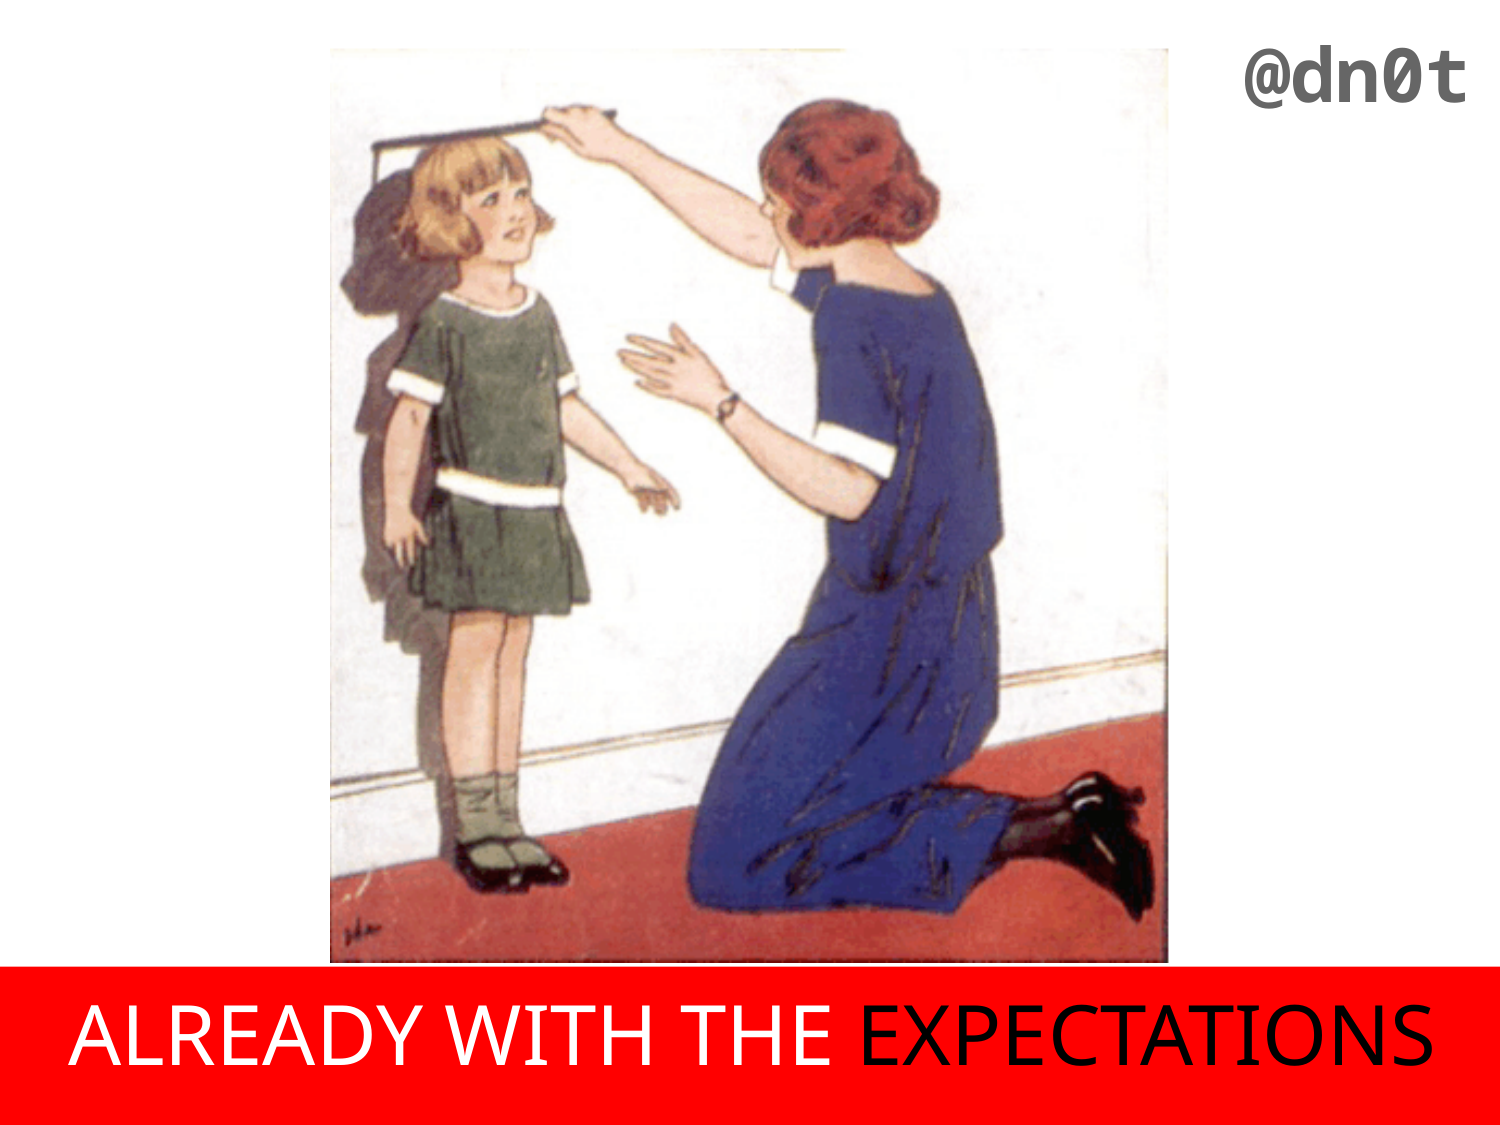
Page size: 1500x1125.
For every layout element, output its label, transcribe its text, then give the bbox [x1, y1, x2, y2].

picture [330, 47, 1171, 963]
list ALREADY WITH THE EXPECTATIONS [28, 974, 1478, 1111]
